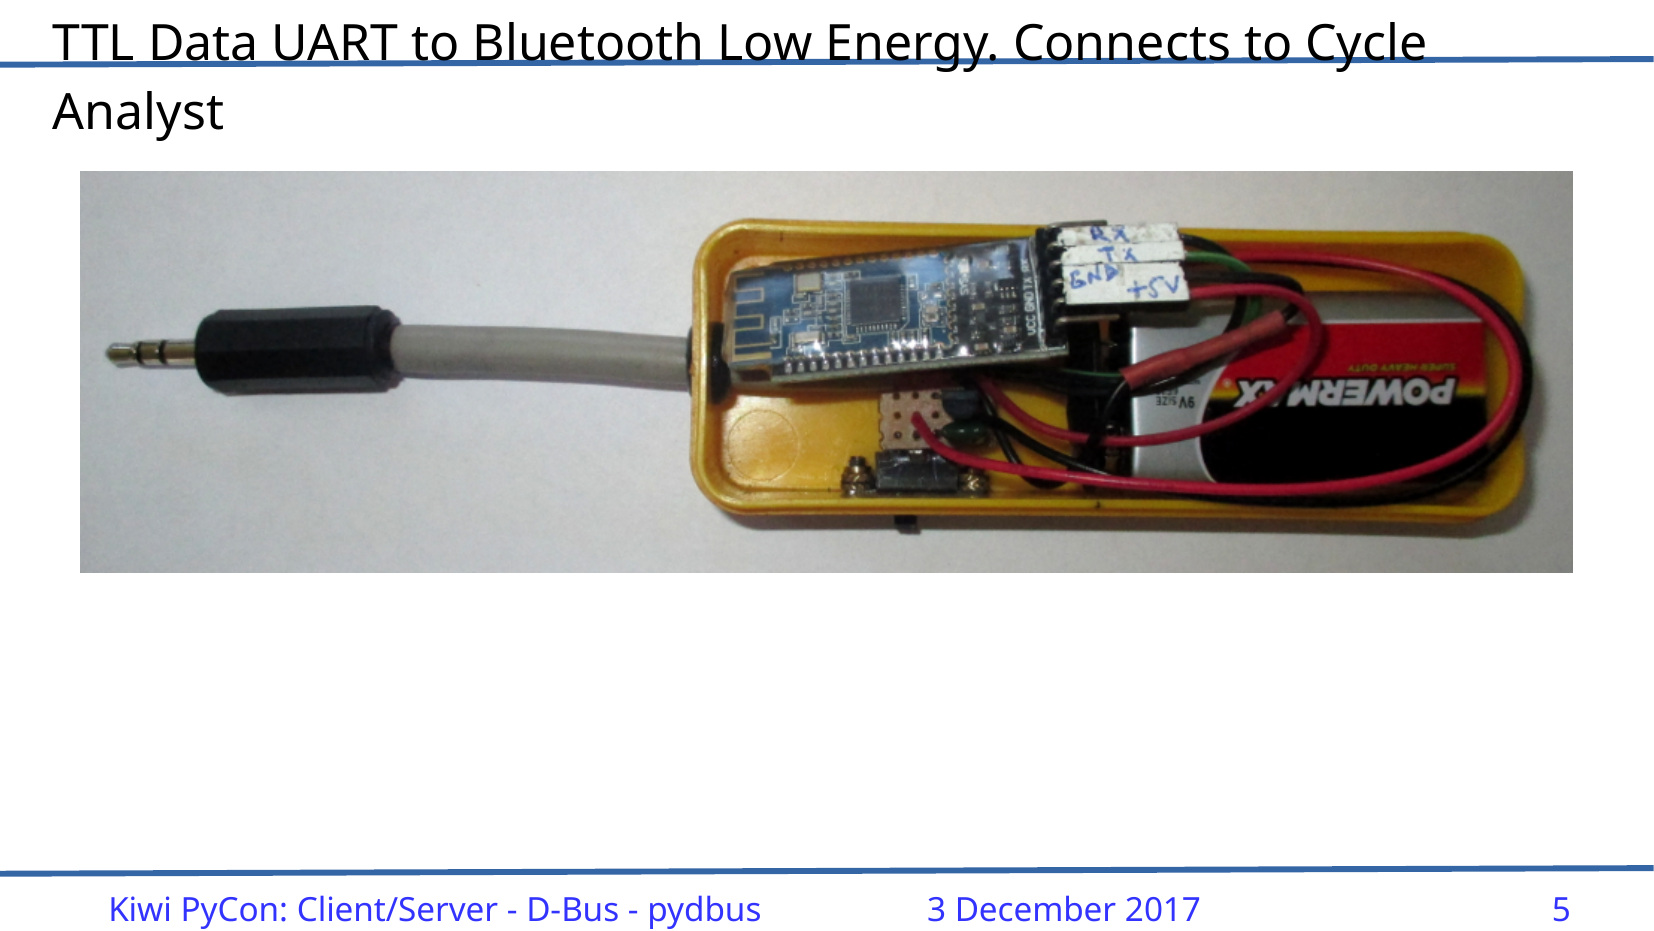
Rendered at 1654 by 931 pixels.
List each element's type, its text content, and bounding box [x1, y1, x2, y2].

picture [80, 171, 1573, 573]
text_box TTL Data UART to Bluetooth Low Energy. Connects to Cycle Analyst [37, 0, 1610, 115]
